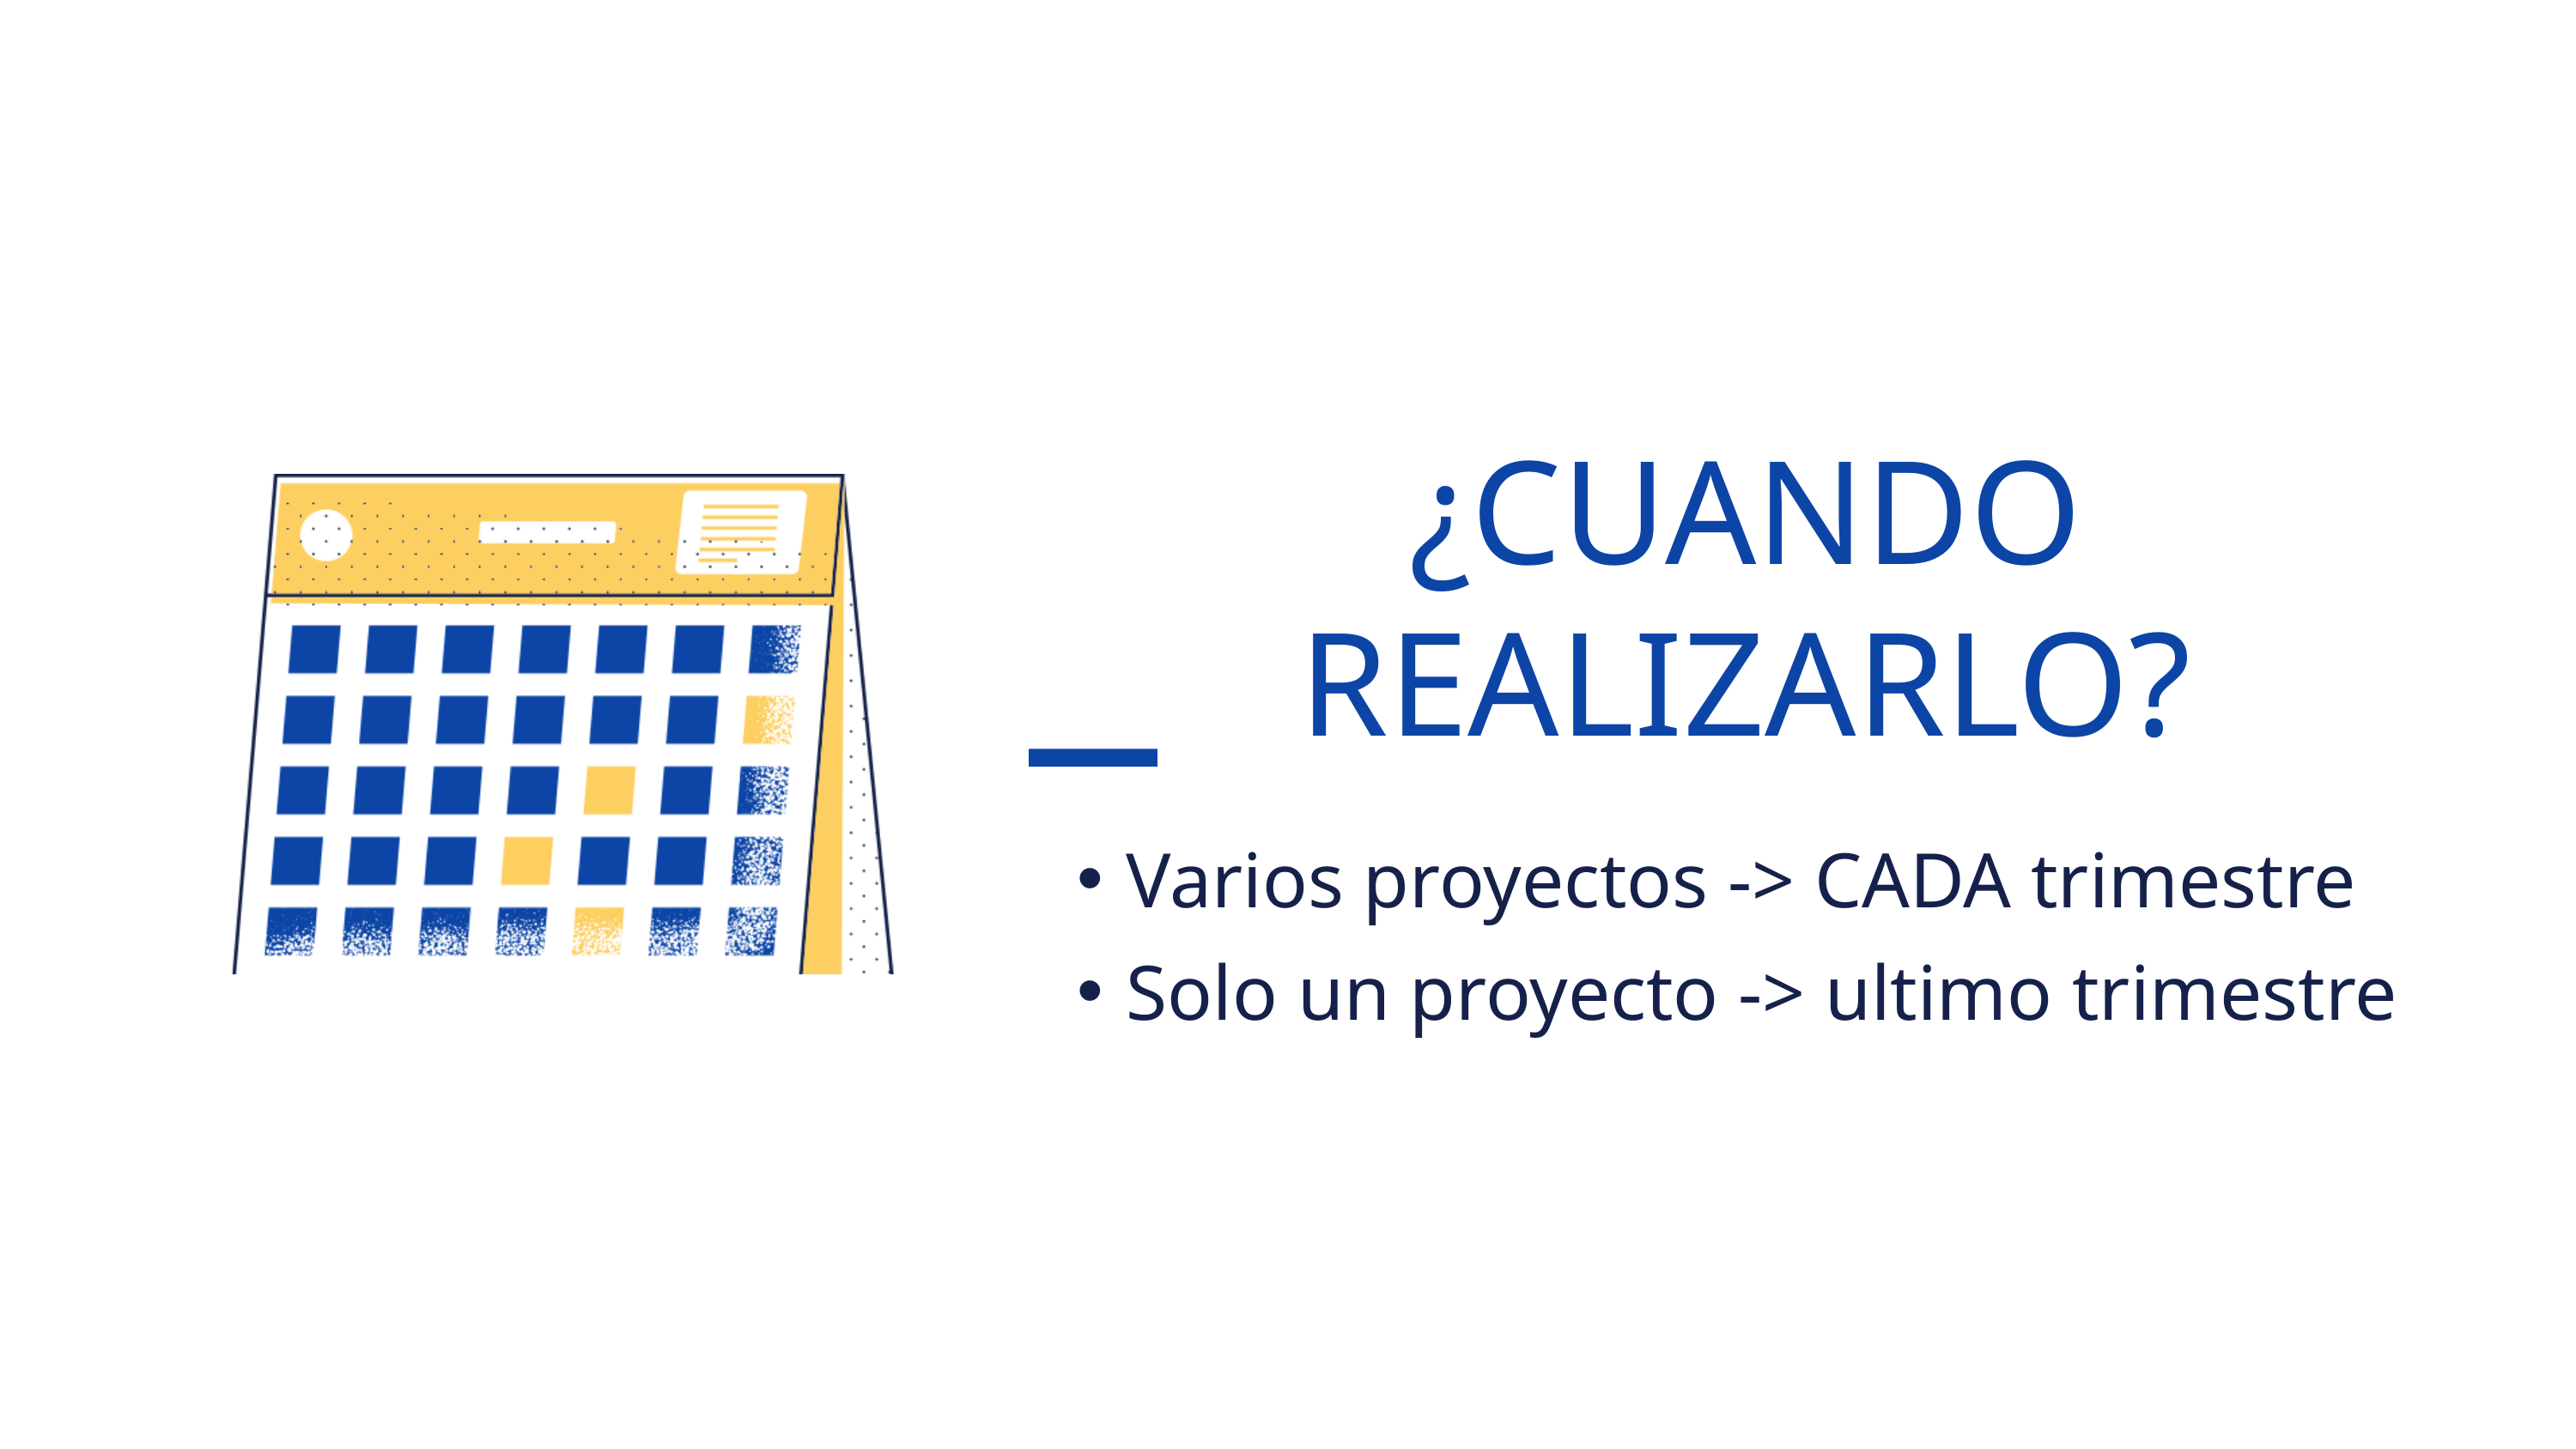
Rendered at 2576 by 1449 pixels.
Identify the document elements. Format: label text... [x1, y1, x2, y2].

text_box ¿CUANDO REALIZARLO? [1029, 421, 2464, 766]
picture [144, 474, 982, 974]
text_box Varios proyectos -> CADA trimestre Solo un proyecto -> ultimo trimestre [1029, 809, 2464, 1036]
